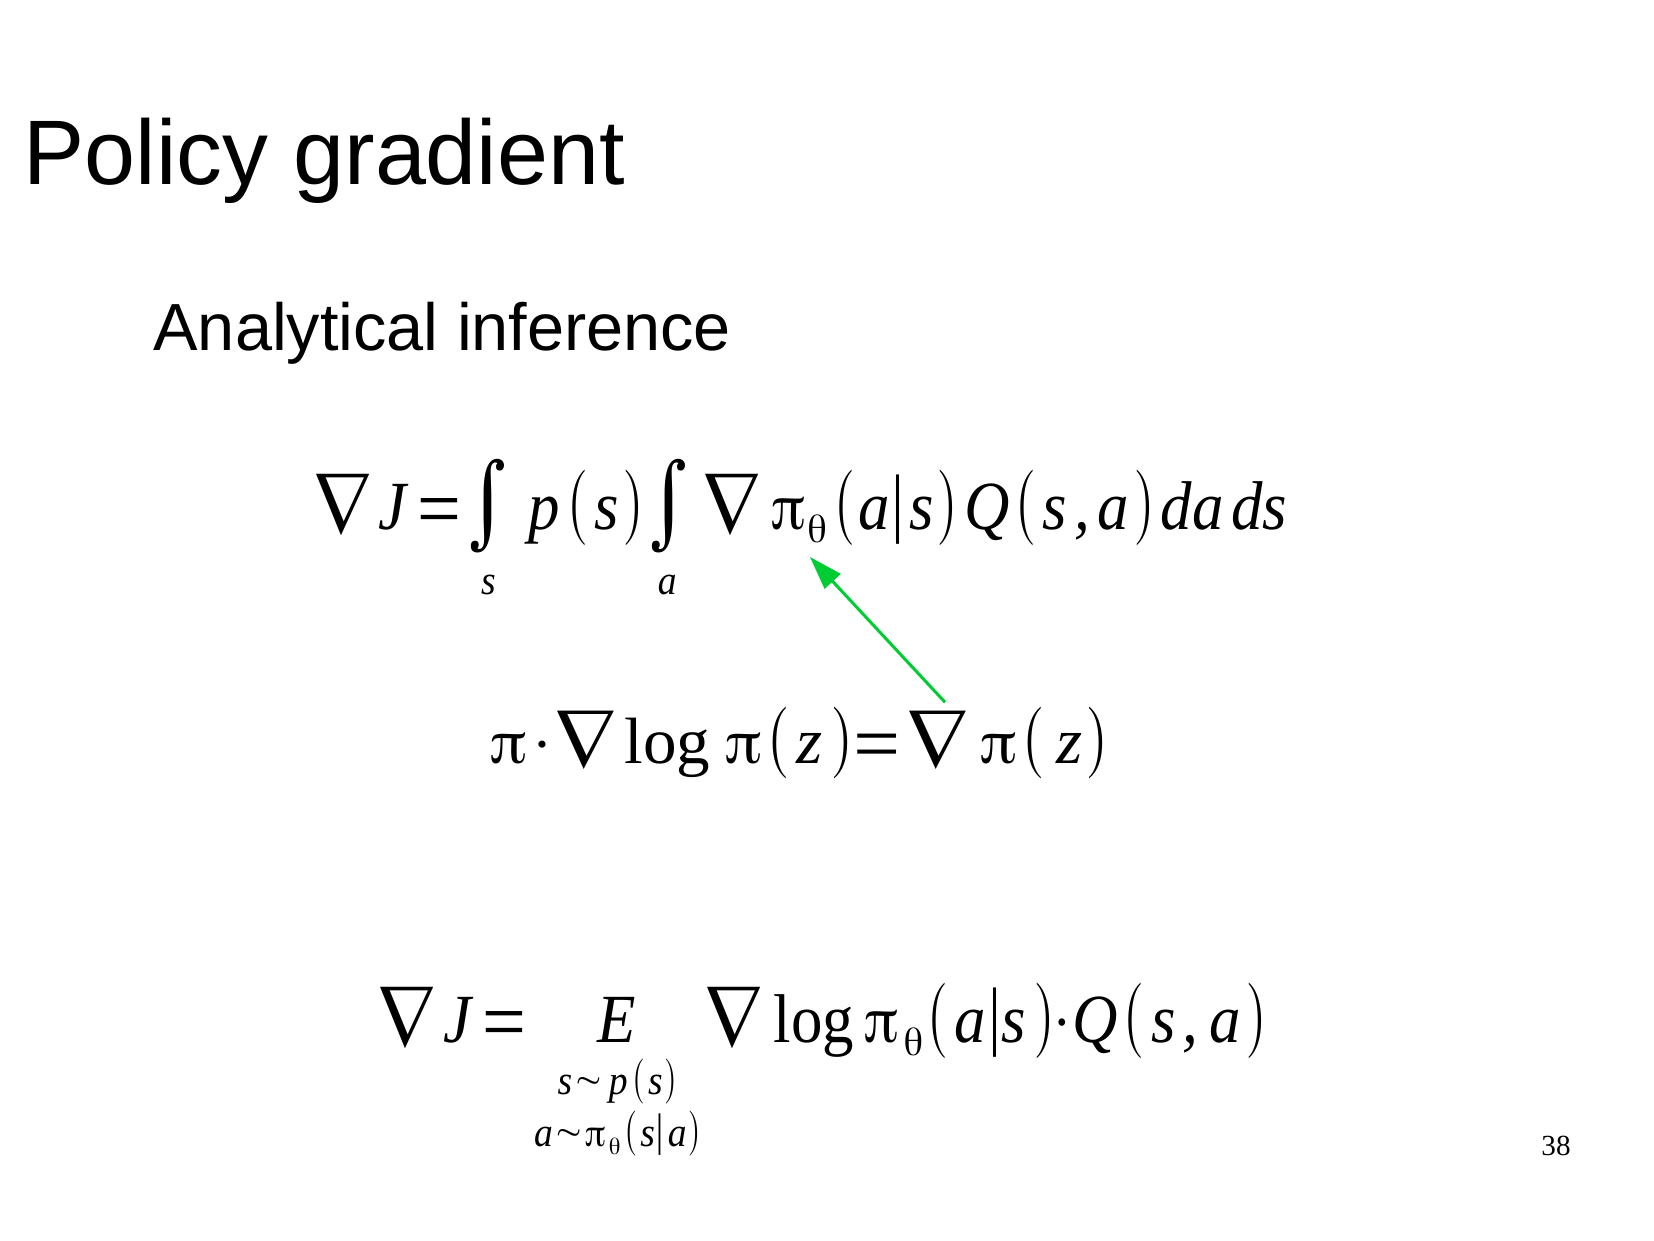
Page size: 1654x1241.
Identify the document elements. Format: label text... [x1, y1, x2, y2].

chart [361, 977, 1280, 1158]
list Analytical inference [82, 290, 1571, 1010]
chart [296, 452, 1306, 604]
title Policy gradient [23, 49, 1512, 257]
chart [473, 702, 1126, 782]
